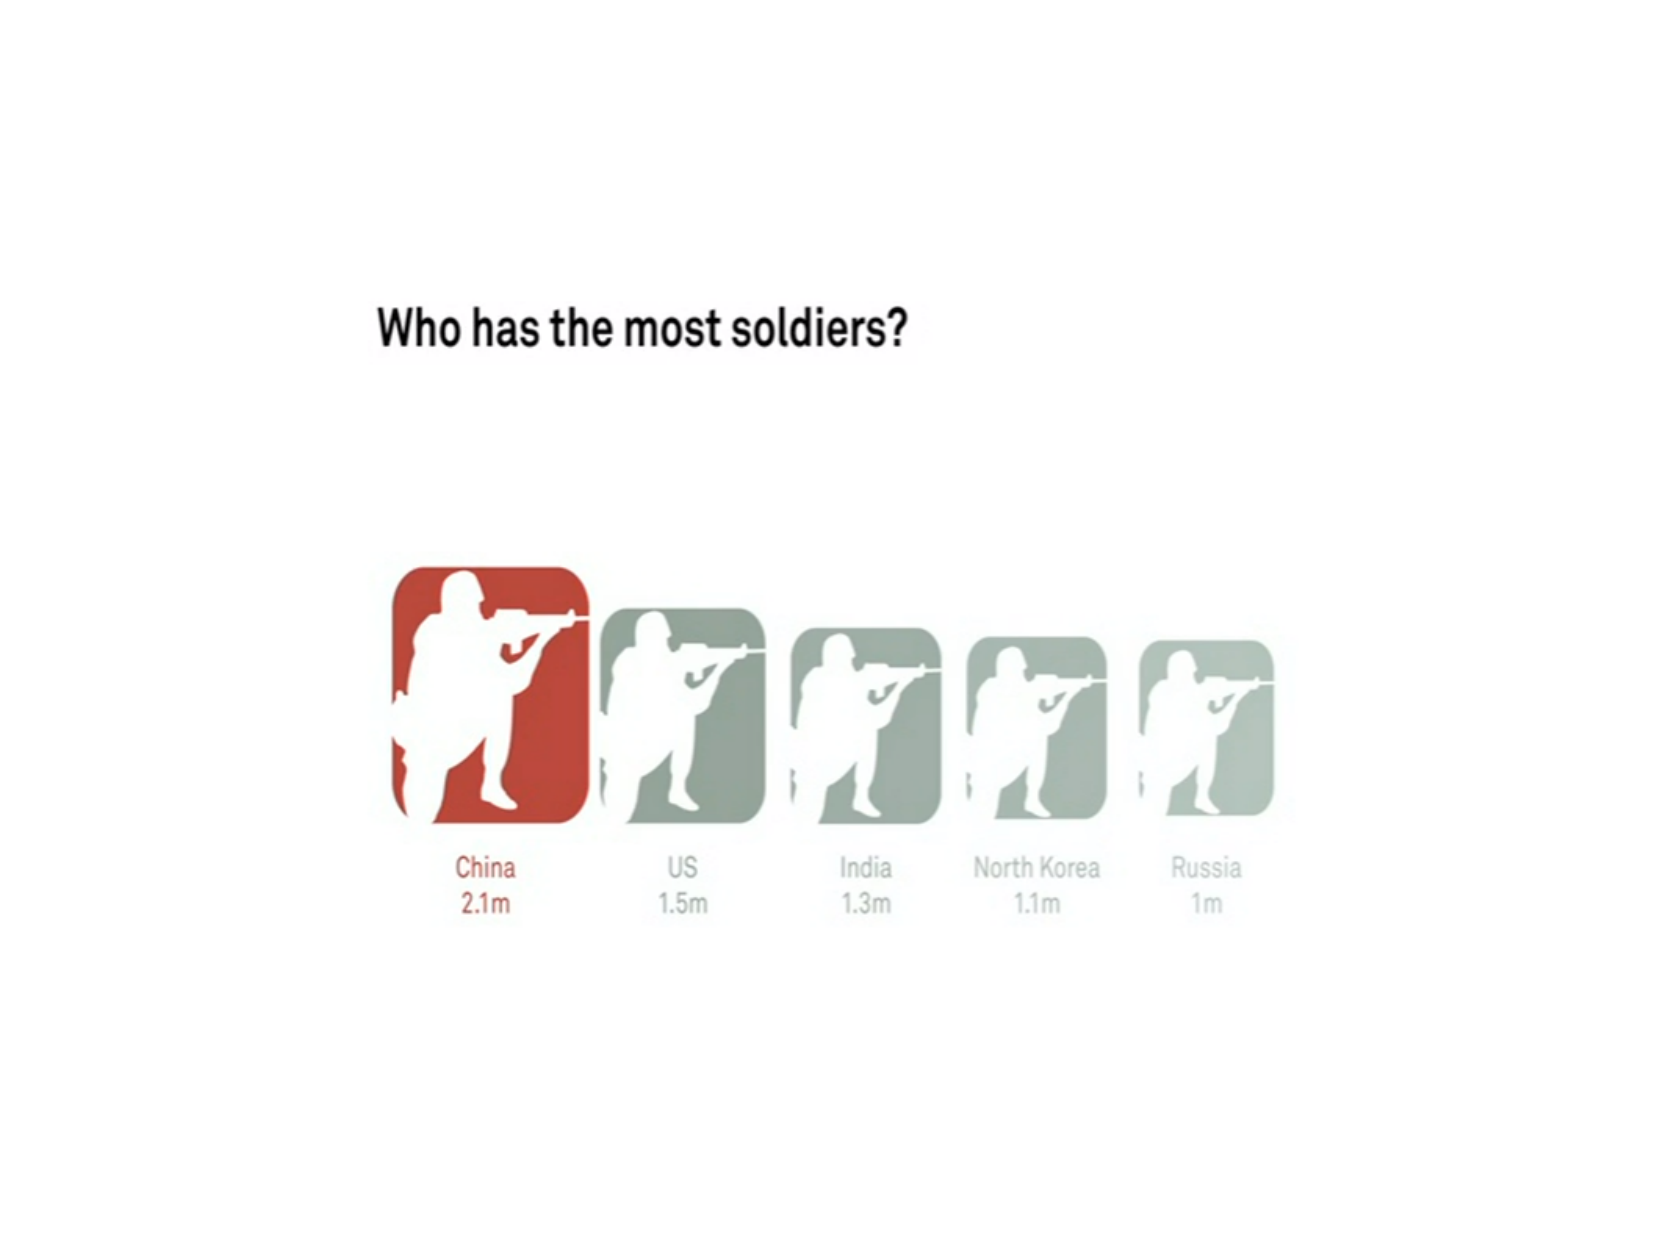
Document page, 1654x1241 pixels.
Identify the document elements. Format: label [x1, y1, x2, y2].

picture [360, 297, 1299, 946]
